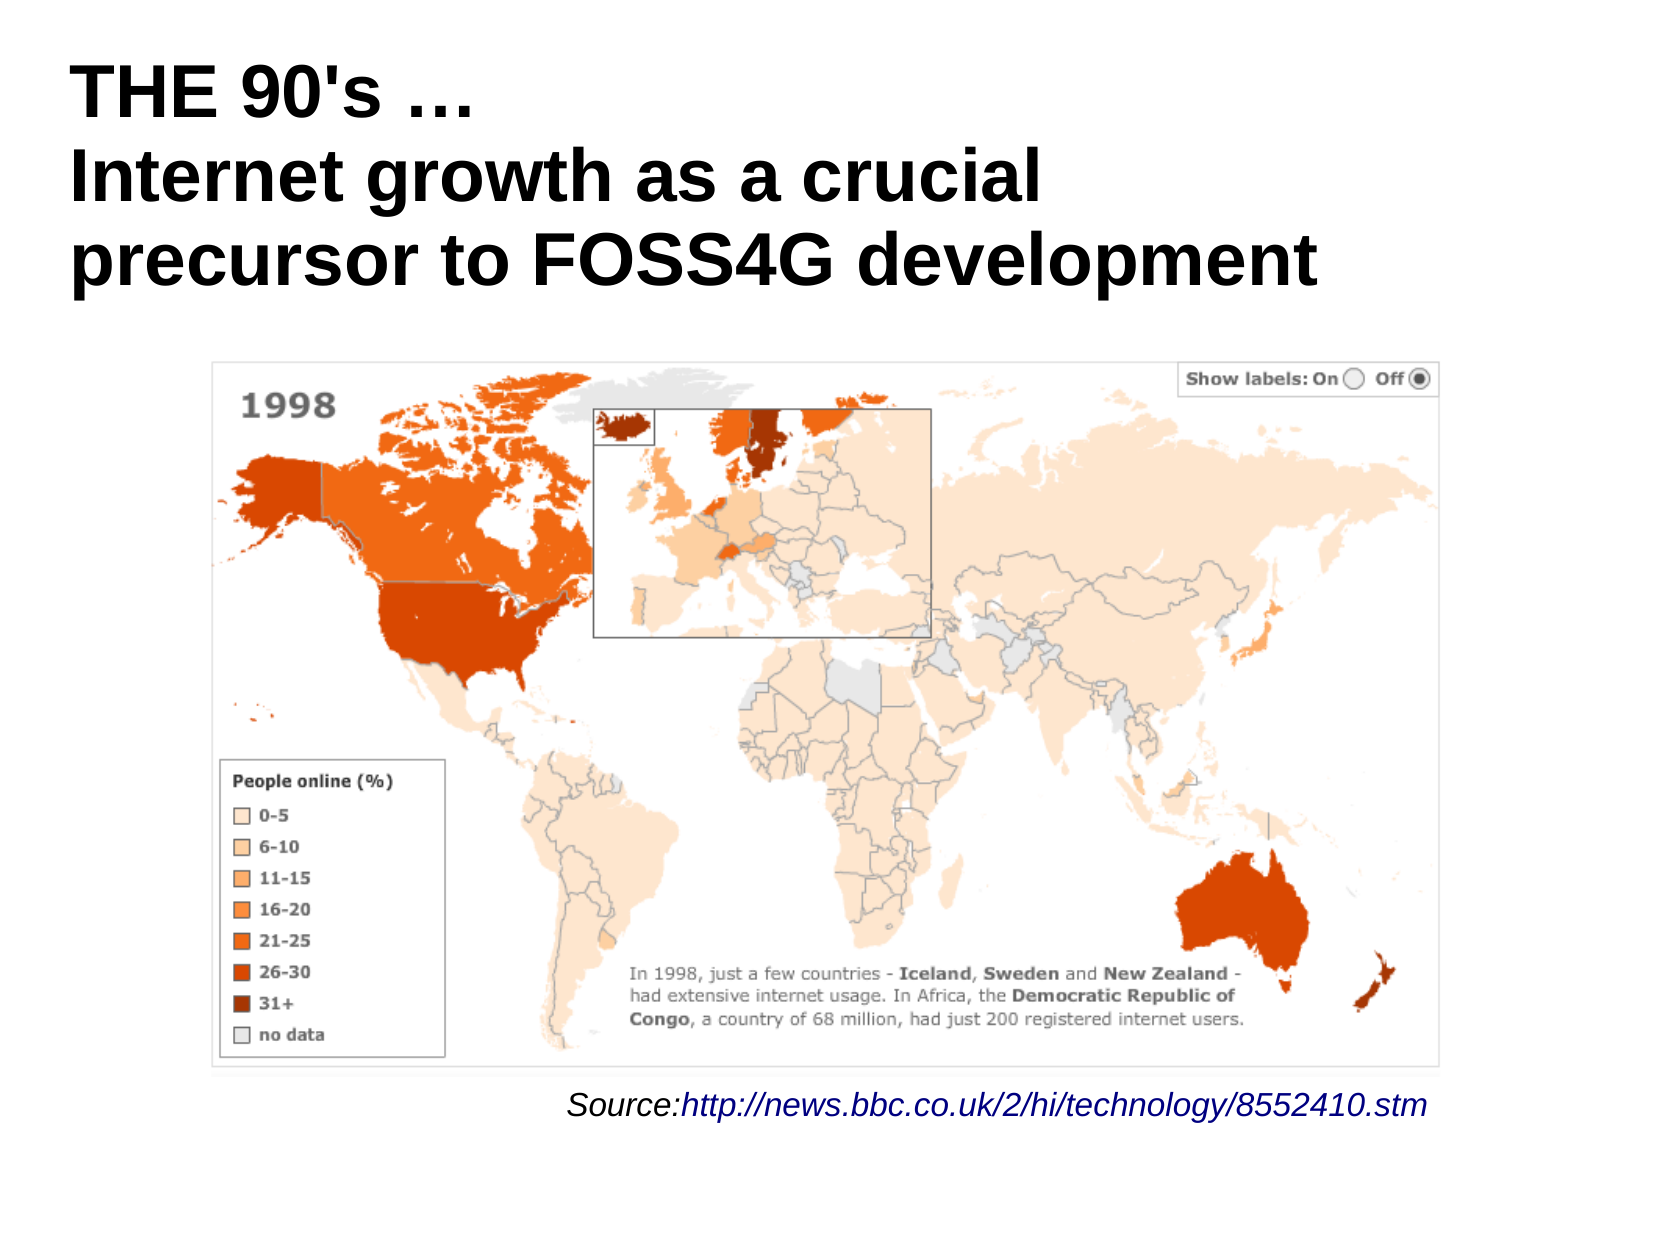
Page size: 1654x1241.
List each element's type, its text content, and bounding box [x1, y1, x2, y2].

picture [207, 357, 1451, 1077]
text_box Source:http://news.bbc.co.uk/2/hi/technology/8552410.stm [443, 1078, 1445, 1171]
text_box THE 90's … Internet growth as a crucial precursor to FOSS4G development [54, 41, 1547, 348]
